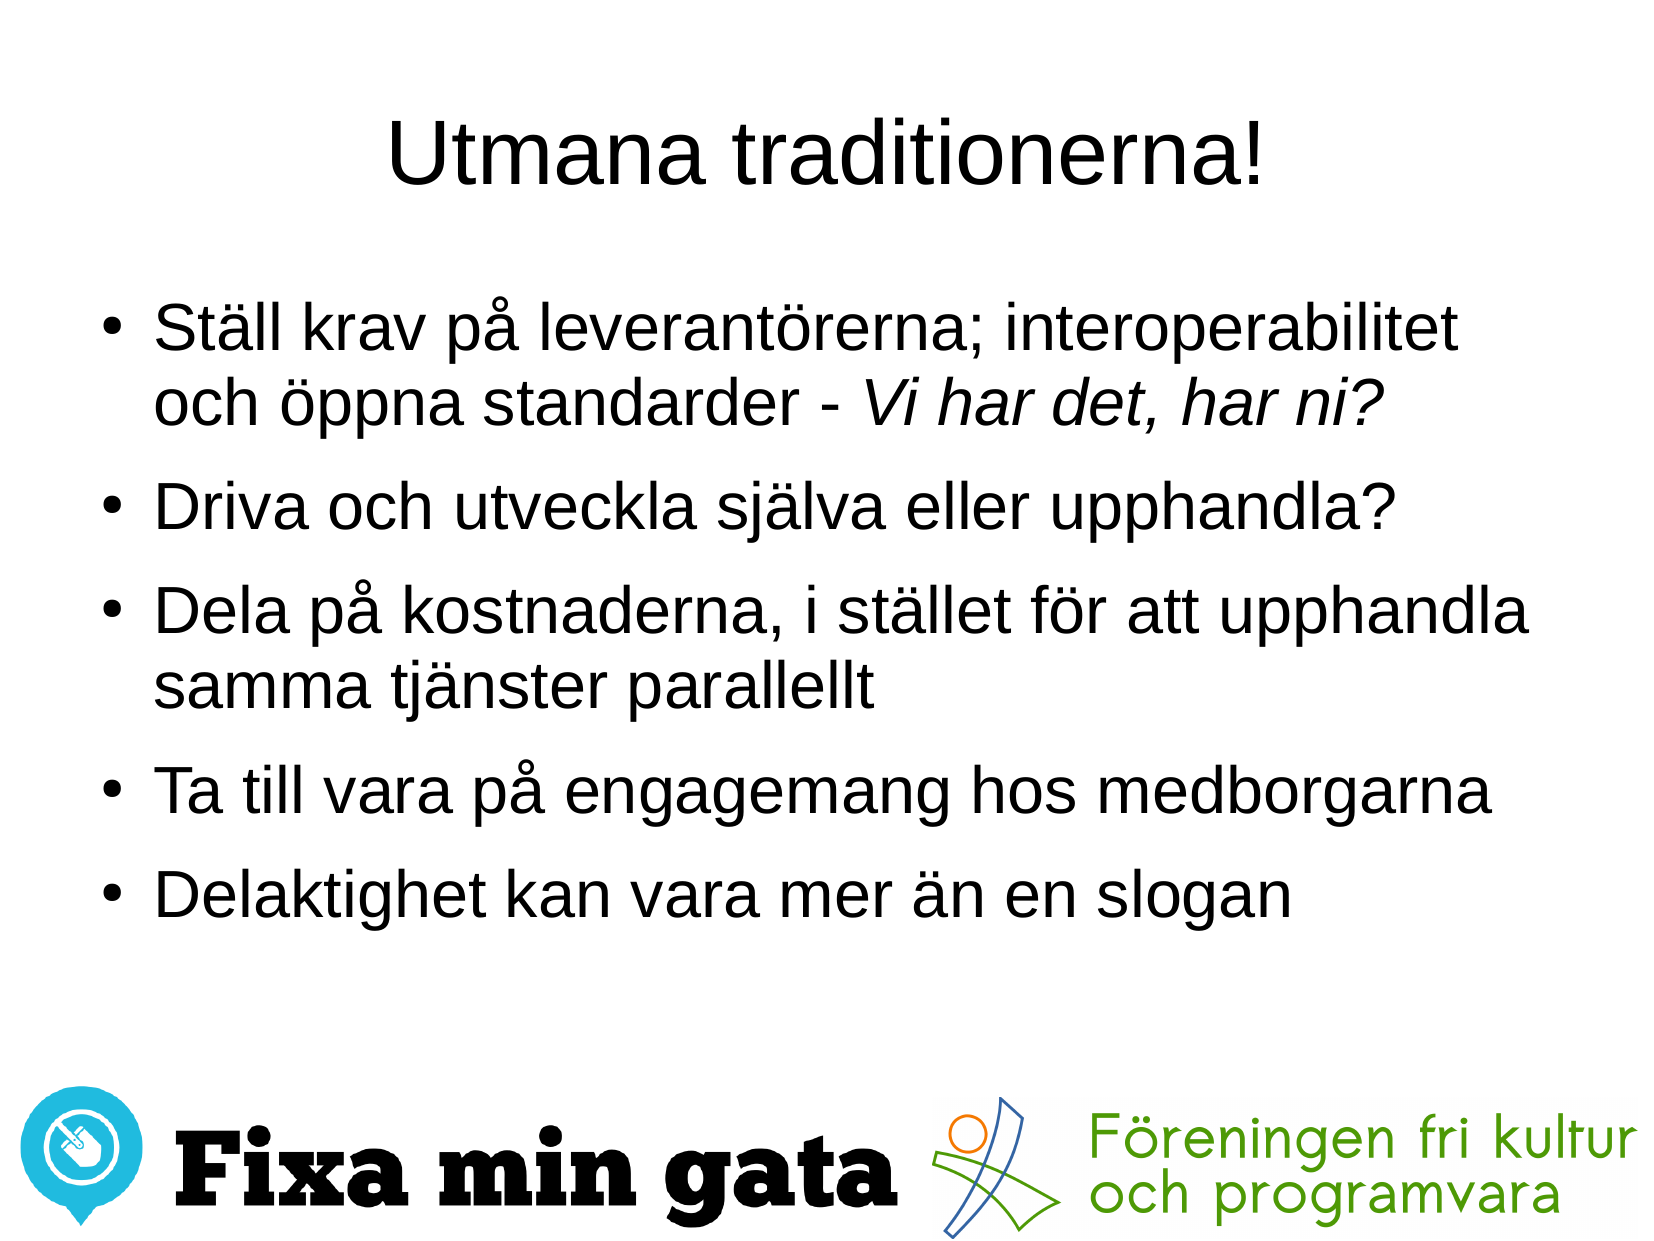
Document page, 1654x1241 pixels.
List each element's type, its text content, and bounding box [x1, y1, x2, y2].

title Utmana traditionerna! [82, 49, 1571, 257]
picture [932, 1097, 1638, 1239]
picture [4, 1079, 910, 1236]
list Ställ krav på leverantörerna; interoperabilitet och öppna standarder - Vi har det, har ni? Driva och utveckla själva eller upphandla? Dela på kostnaderna, i stället för att upphandla samma tjänster parallellt Ta till vara på engagemang hos medborgarna Delaktighet kan vara mer än en slogan [82, 290, 1538, 1010]
